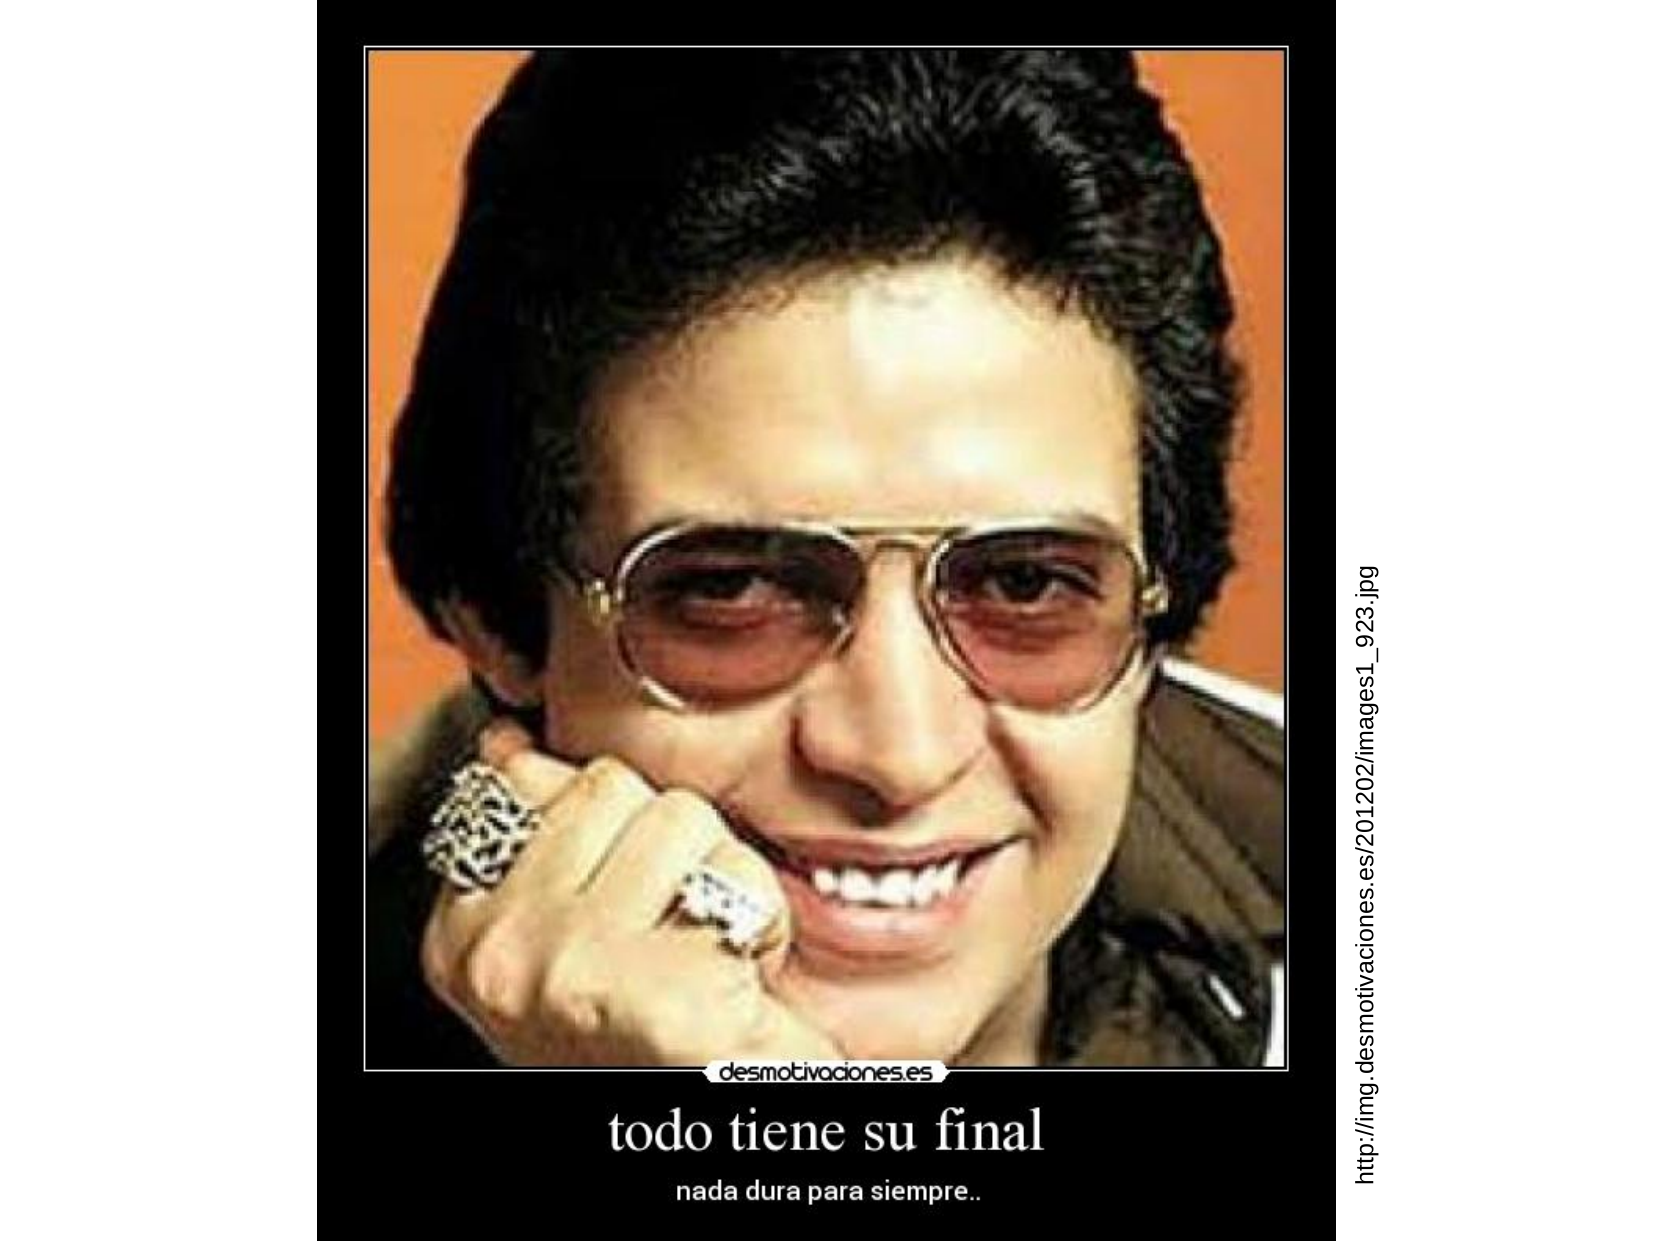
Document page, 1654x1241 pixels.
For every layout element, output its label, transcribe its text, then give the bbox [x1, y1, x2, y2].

text_box http://img.desmotivaciones.es/201202/images1_923.jpg [1343, 247, 1401, 1201]
picture [317, 0, 1336, 1241]
